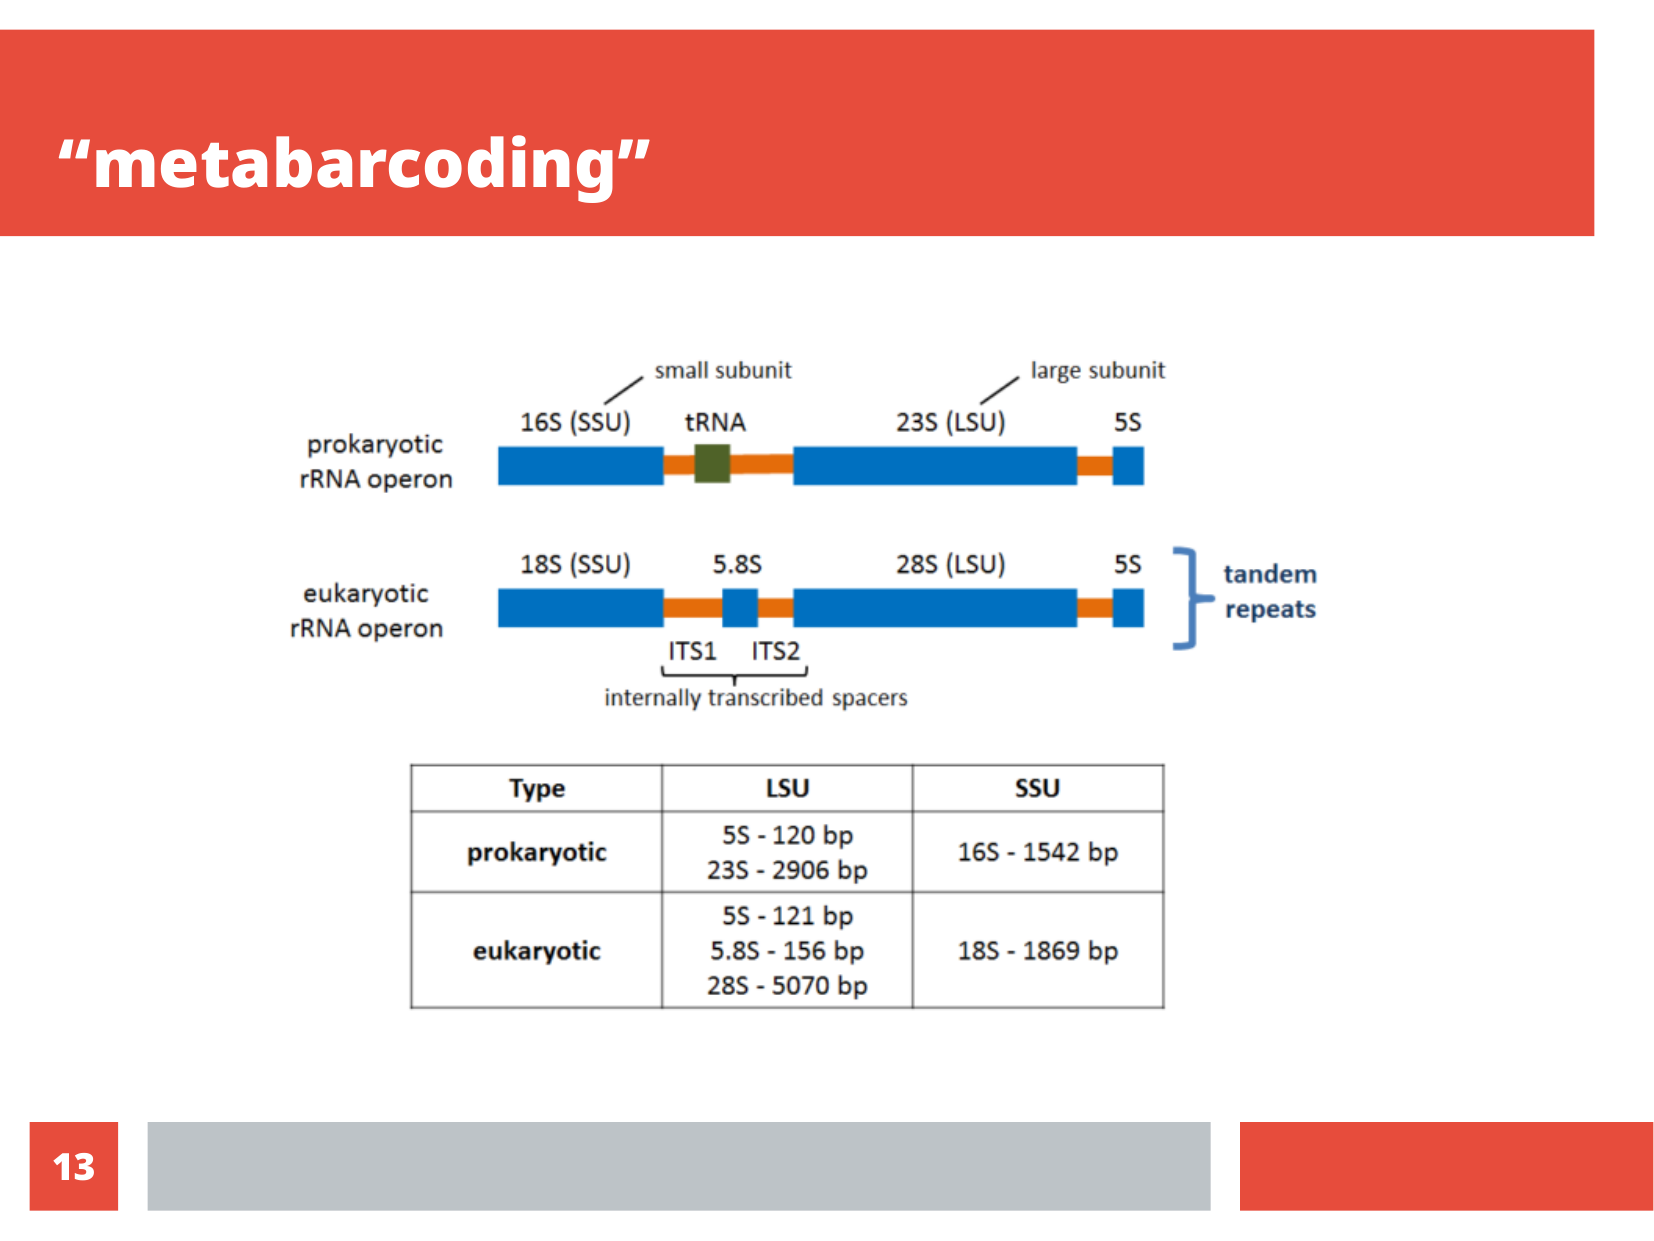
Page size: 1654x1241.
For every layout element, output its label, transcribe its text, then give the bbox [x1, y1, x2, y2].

picture [278, 335, 1336, 1021]
title “metabarcoding” [59, 59, 1595, 207]
